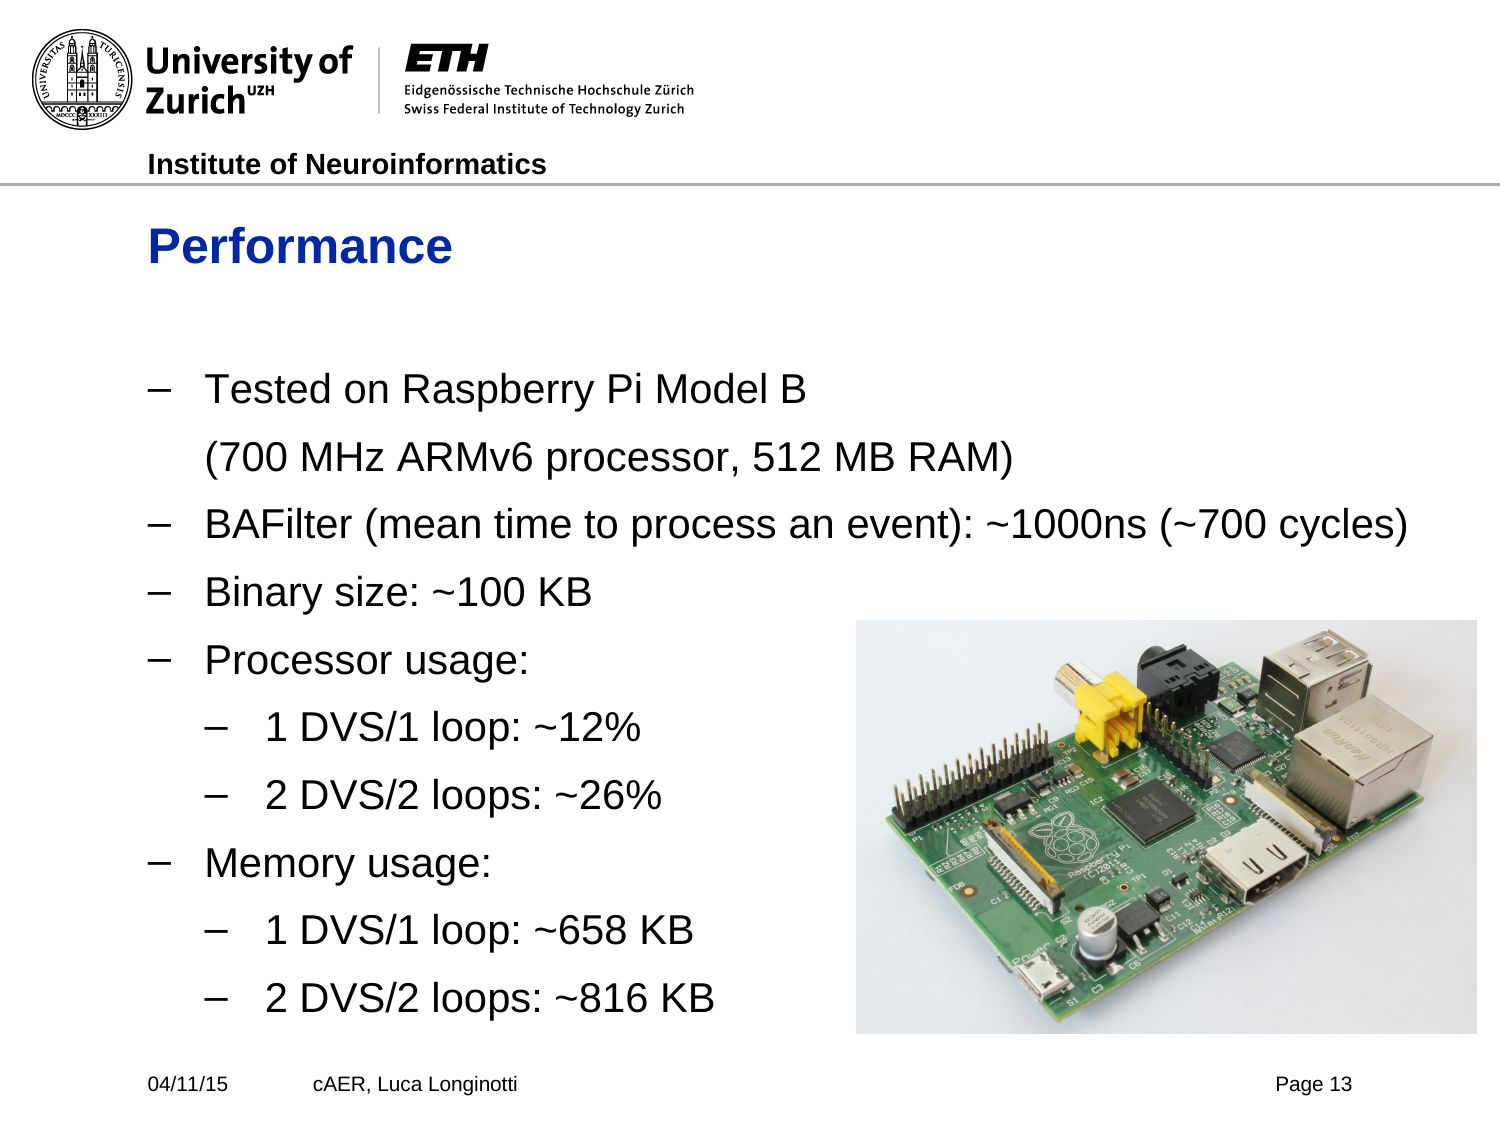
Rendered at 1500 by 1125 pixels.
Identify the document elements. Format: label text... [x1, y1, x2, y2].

picture [26, 23, 704, 136]
title Performance [147, 208, 1353, 335]
picture [856, 620, 1477, 1034]
list Tested on Raspberry Pi Model B (700 MHz ARMv6 processor, 512 MB RAM) BAFilter (mean time to process an event): ~1000ns (~700 cycles) Binary size: ~100 KB Processor usage: 1 DVS/1 loop: ~12% 2 DVS/2 loops: ~26% Memory usage: 1 DVS/1 loop: ~658 KB 2 DVS/2 loops: ~816 KB [147, 361, 1477, 1021]
